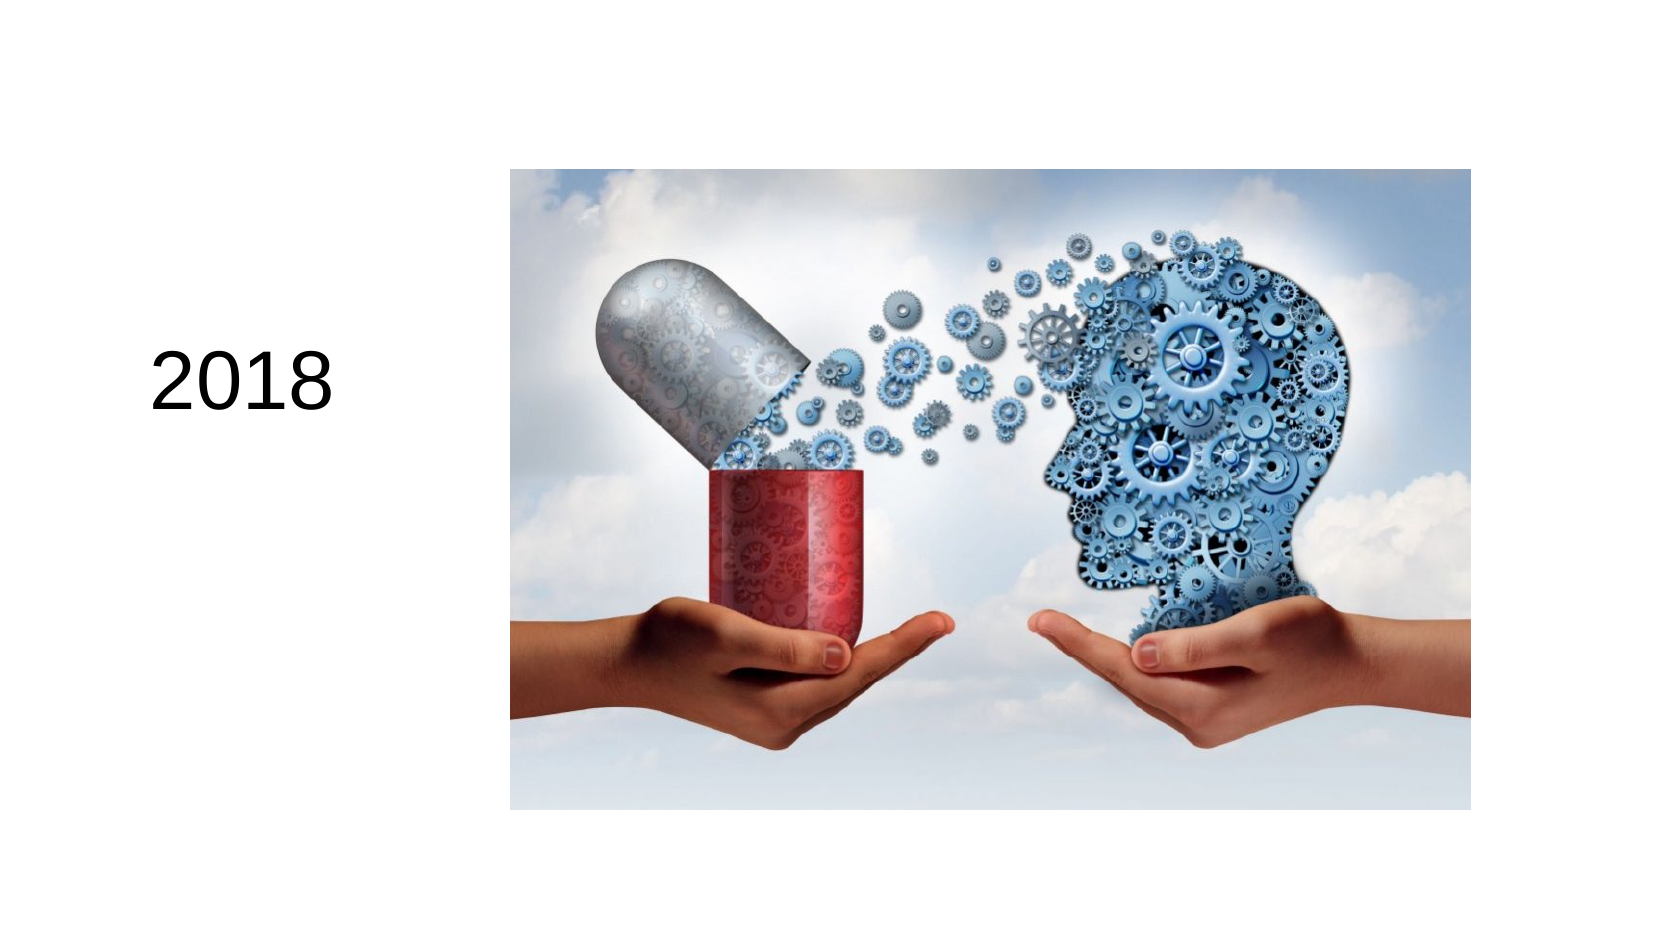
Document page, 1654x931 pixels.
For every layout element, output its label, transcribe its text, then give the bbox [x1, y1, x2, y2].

picture [510, 169, 1471, 811]
text_box 2018 [135, 327, 391, 421]
